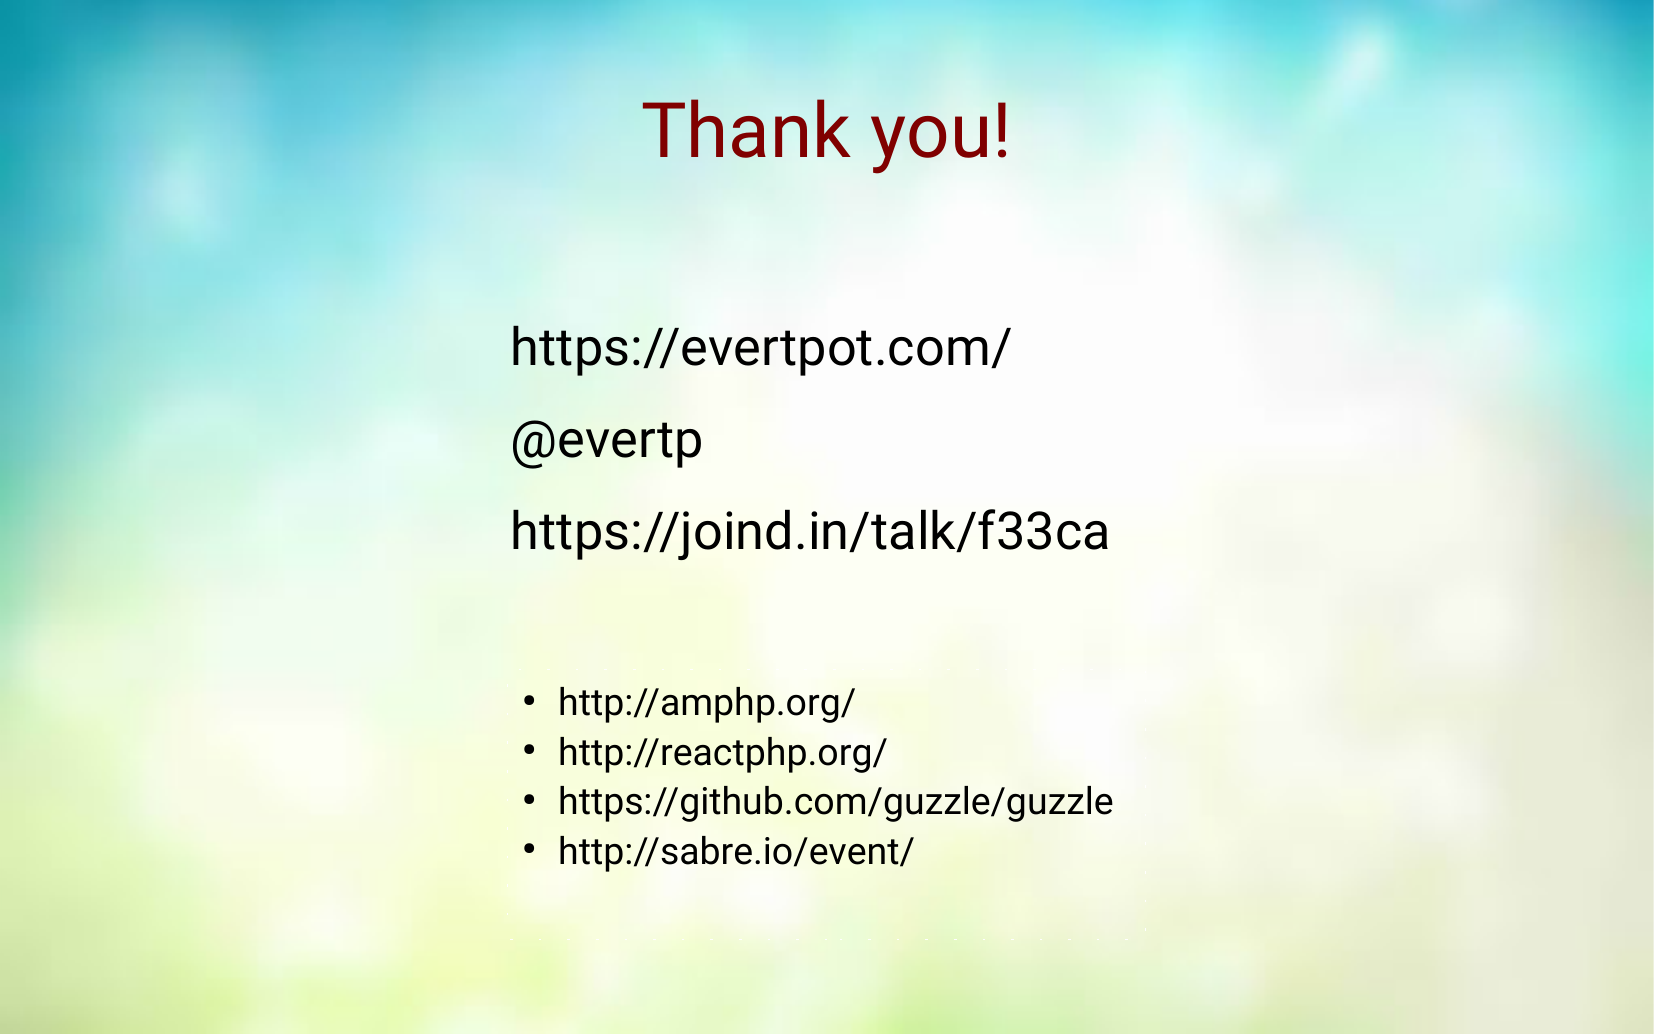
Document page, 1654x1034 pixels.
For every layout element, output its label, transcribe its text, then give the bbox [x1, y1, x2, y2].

list https://evertpot.com/ @evertp https://joind.in/talk/f33ca [510, 310, 1143, 566]
picture [0, 0, 1654, 1034]
title Thank you! [82, 41, 1571, 214]
text_box http://amphp.org/ http://reactphp.org/ https://github.com/guzzle/guzzle http://sabre.io/event/ [507, 669, 1146, 883]
